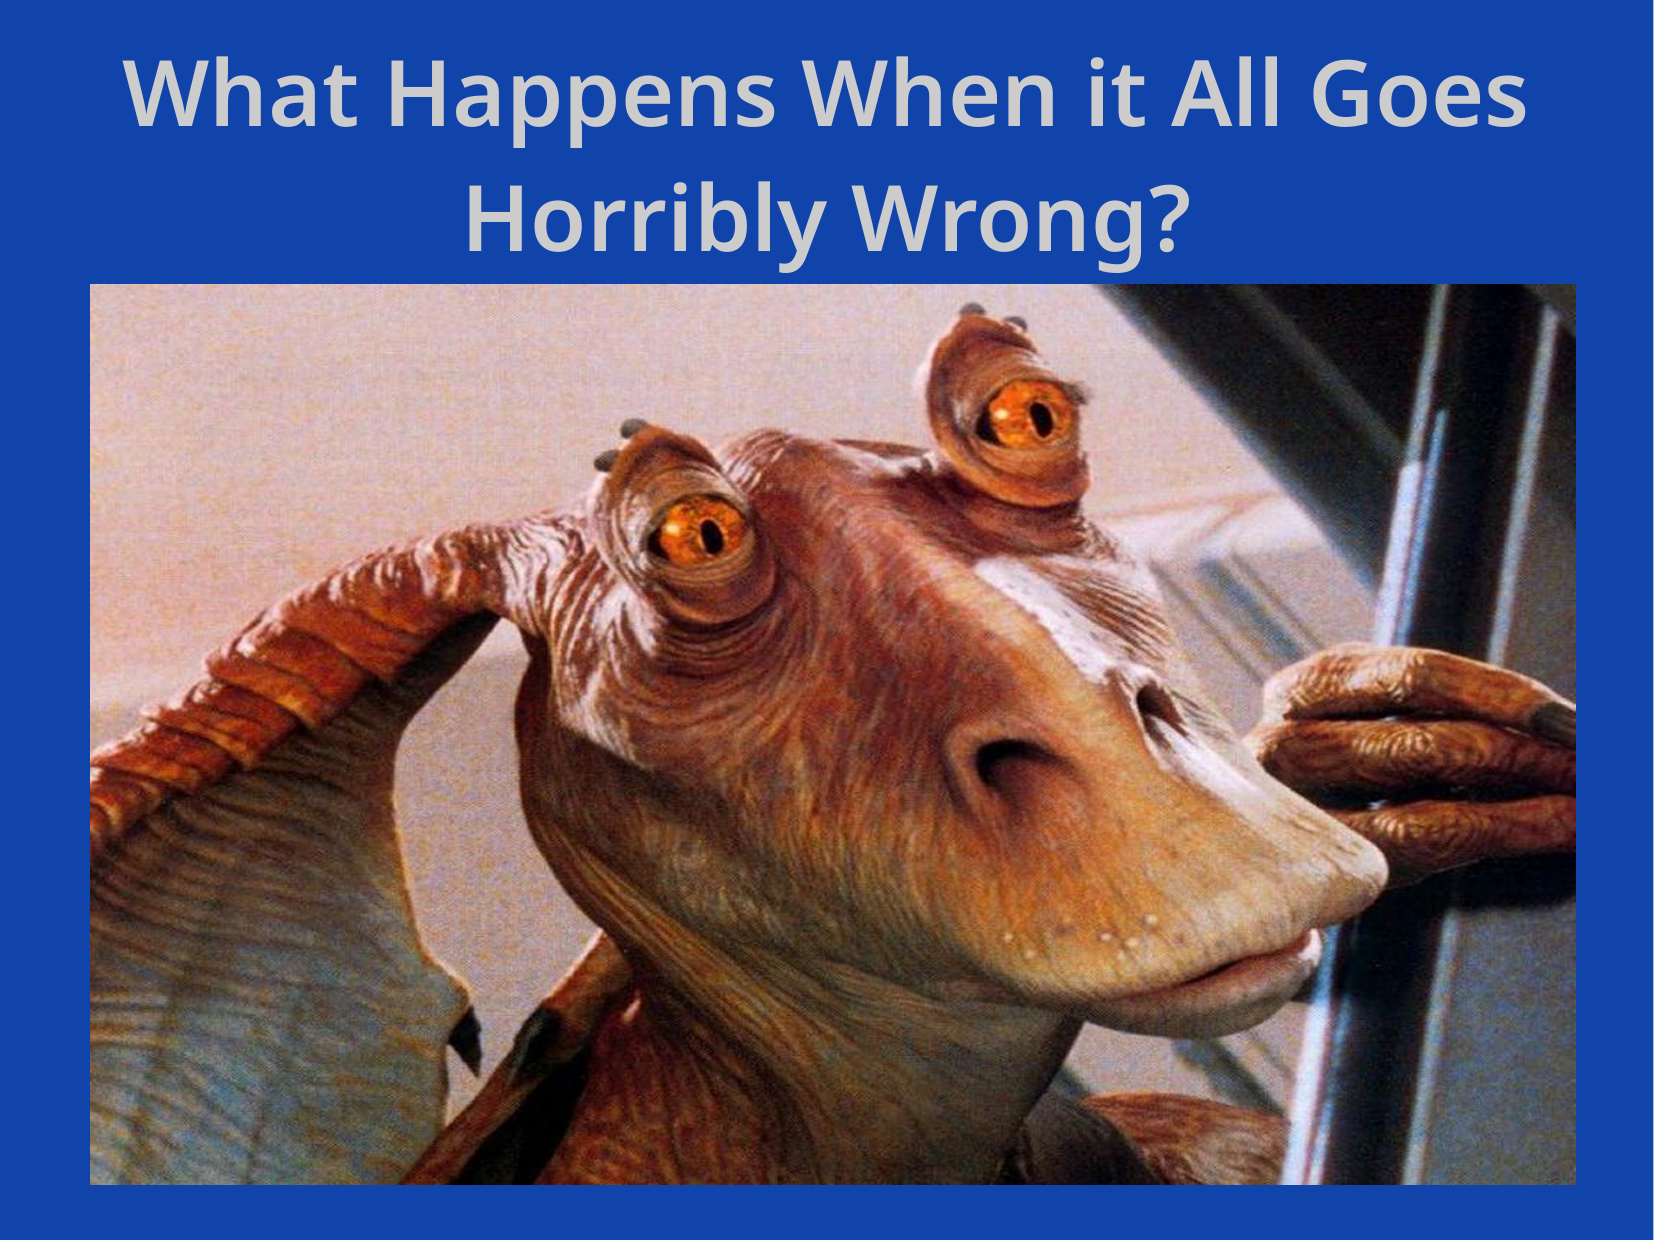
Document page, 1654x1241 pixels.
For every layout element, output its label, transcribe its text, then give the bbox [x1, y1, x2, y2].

picture [90, 284, 1576, 1186]
title What Happens When it All Goes Horribly Wrong? [82, 35, 1571, 271]
